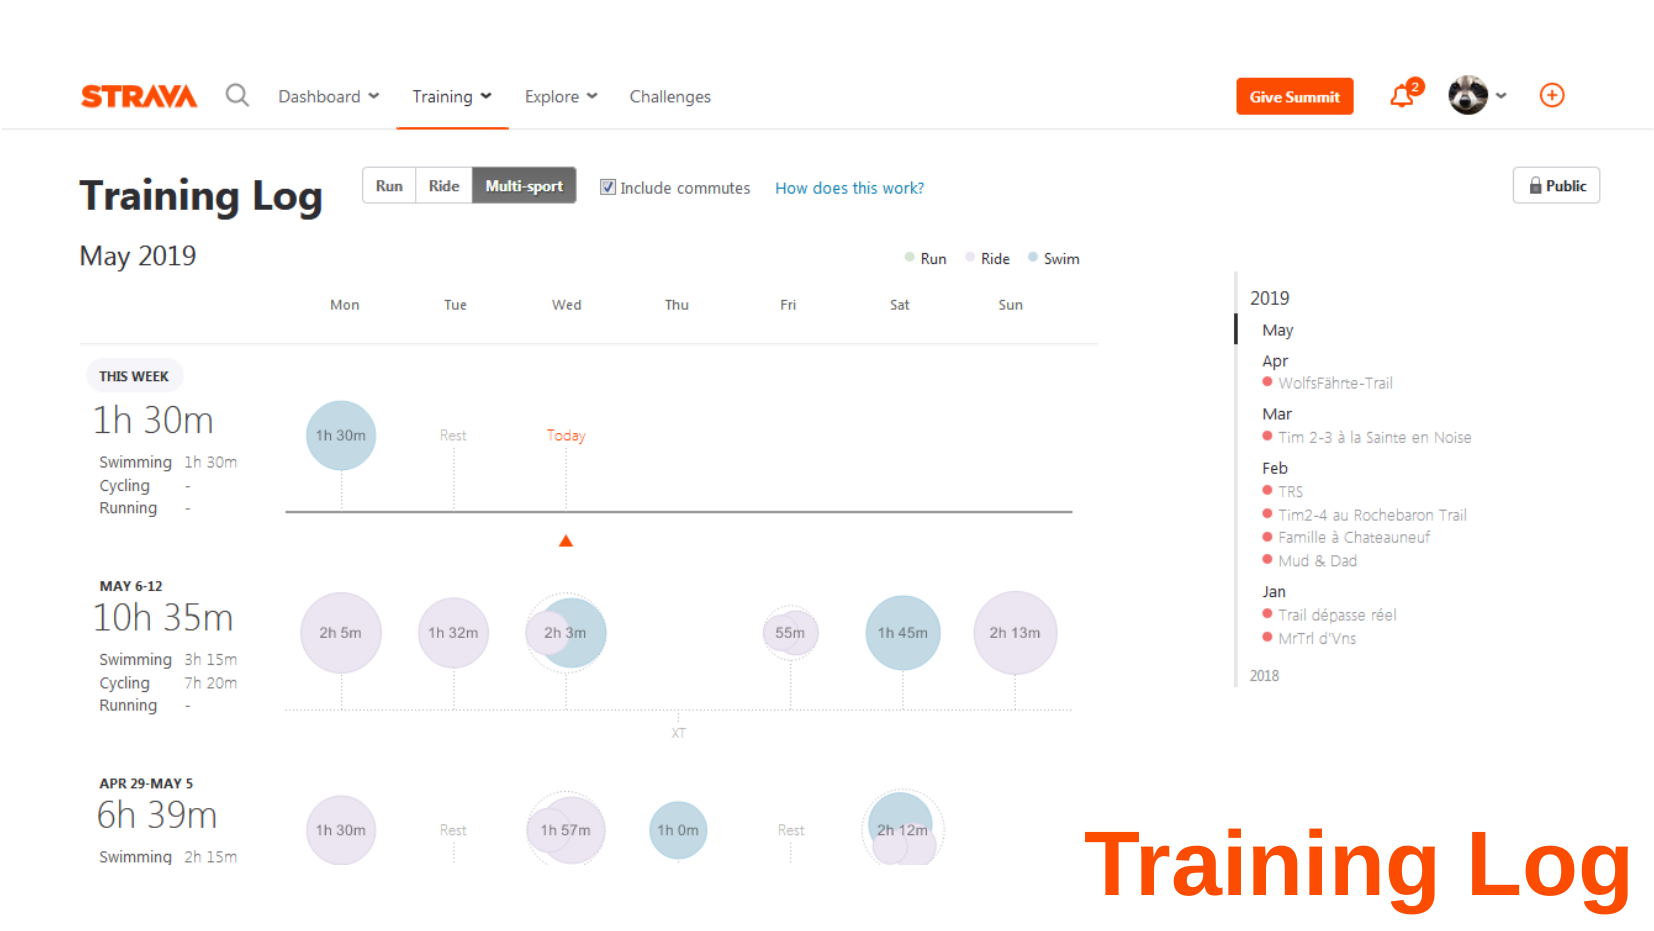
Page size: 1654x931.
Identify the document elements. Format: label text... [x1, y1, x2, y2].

title Training Log [960, 615, 1636, 916]
picture [2, 68, 1654, 865]
